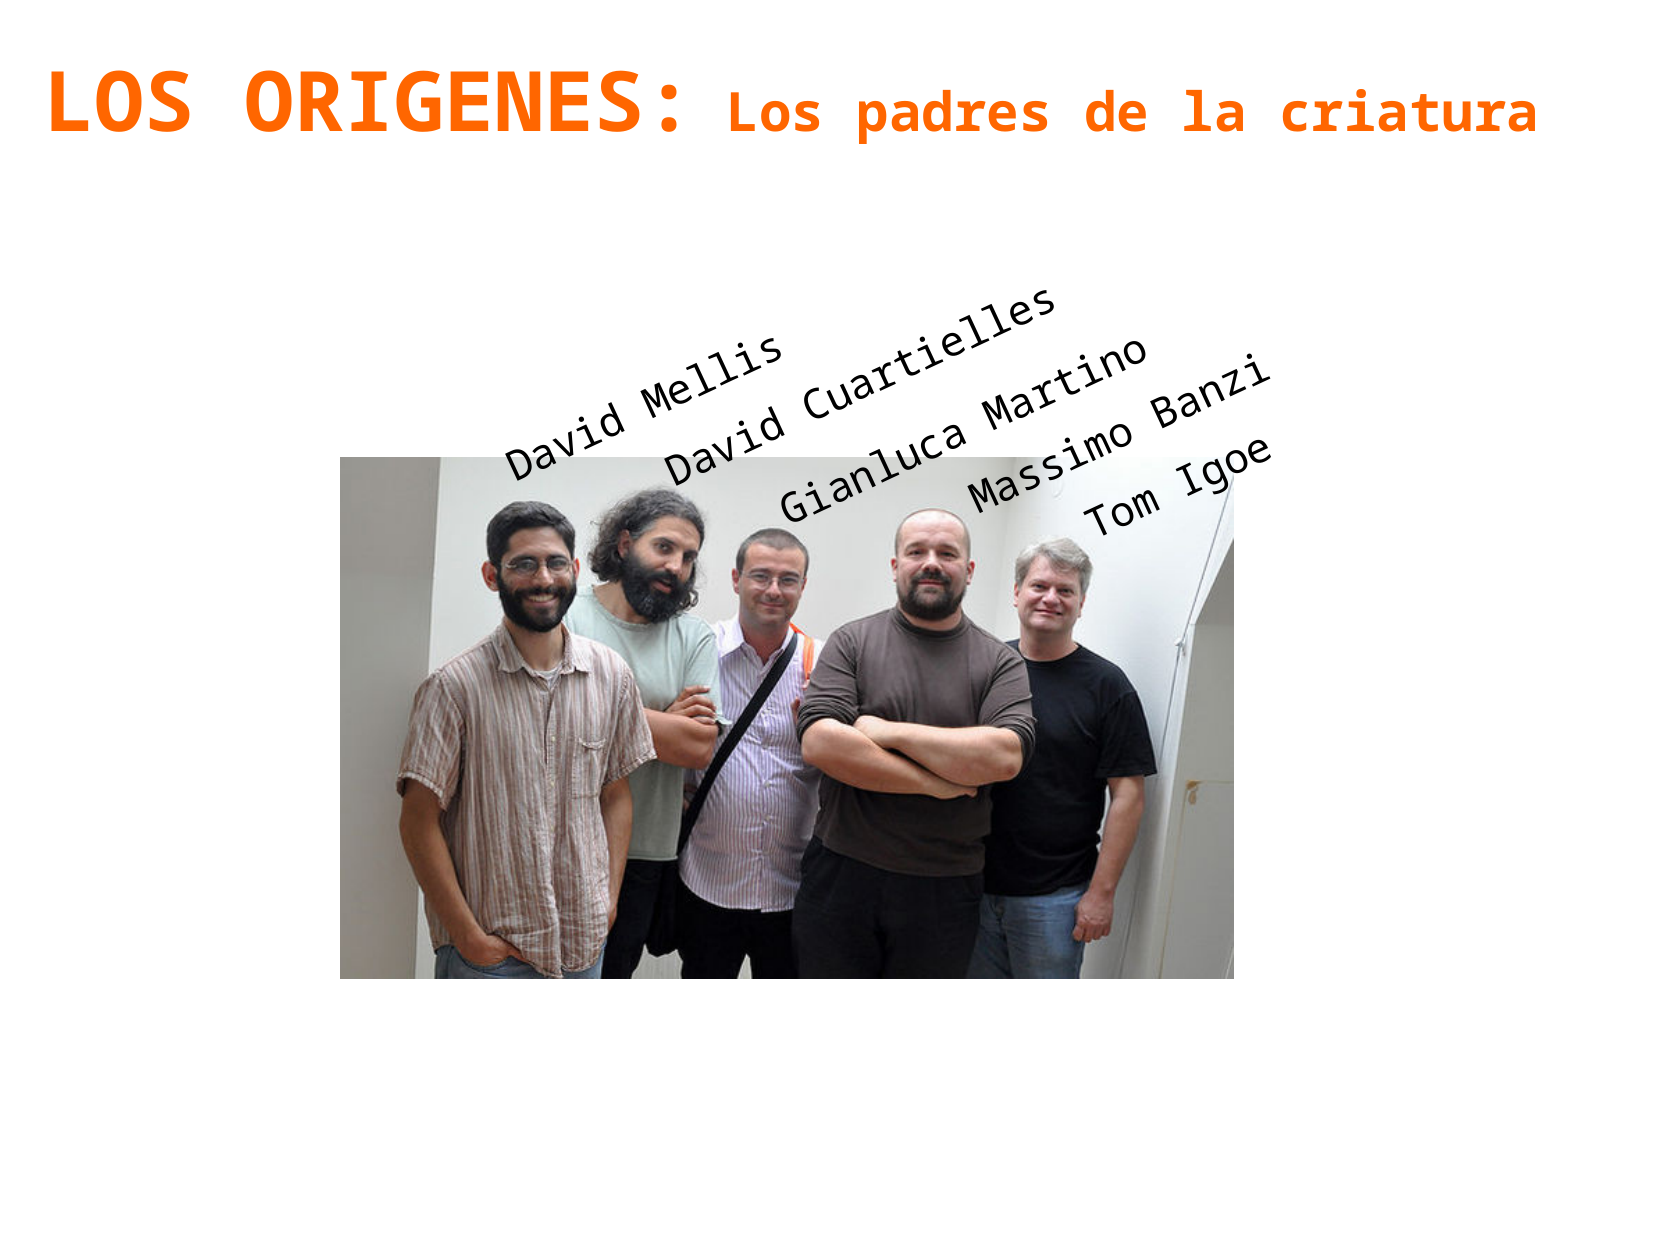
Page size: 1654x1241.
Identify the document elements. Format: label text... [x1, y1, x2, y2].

text_box Tom Igoe [1075, 399, 1313, 545]
text_box LOS ORIGENES: Los padres de la criatura [29, 35, 1642, 199]
text_box David Cuartielles [655, 261, 1073, 491]
picture [1213, 485, 1224, 491]
text_box Gianluca Martino [770, 304, 1179, 530]
text_box David Mellis [496, 310, 798, 486]
picture [340, 457, 1234, 979]
text_box Massimo Banzi [959, 319, 1312, 519]
